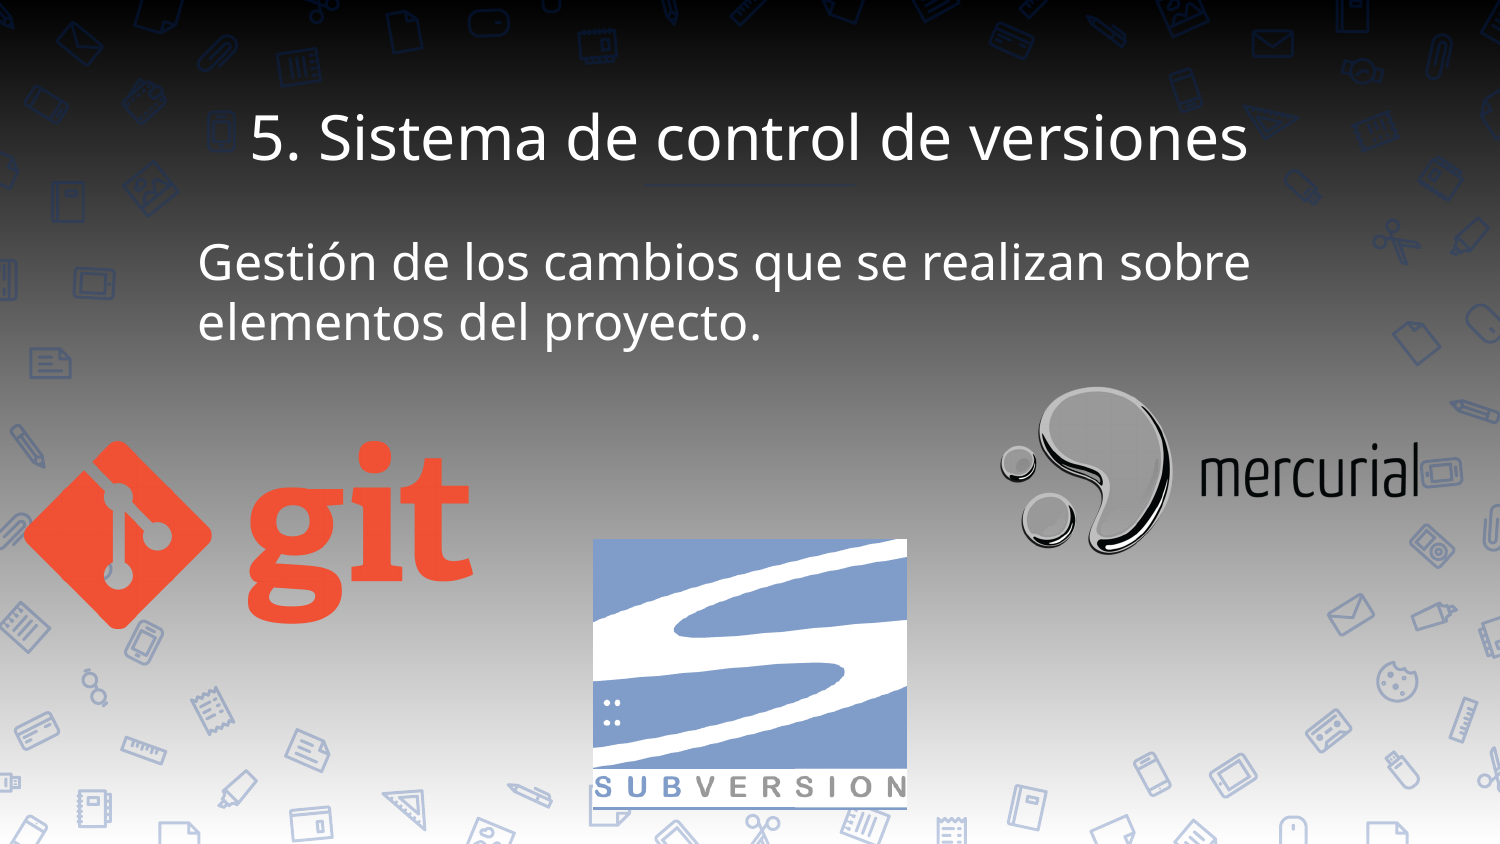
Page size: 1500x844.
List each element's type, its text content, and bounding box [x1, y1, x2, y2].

list Gestión de los cambios que se realizan sobre elementos del proyecto. [182, 215, 1318, 758]
picture [593, 539, 907, 810]
picture [985, 369, 1441, 590]
title 5. Sistema de control de versiones [182, 65, 1318, 188]
picture [24, 441, 473, 629]
